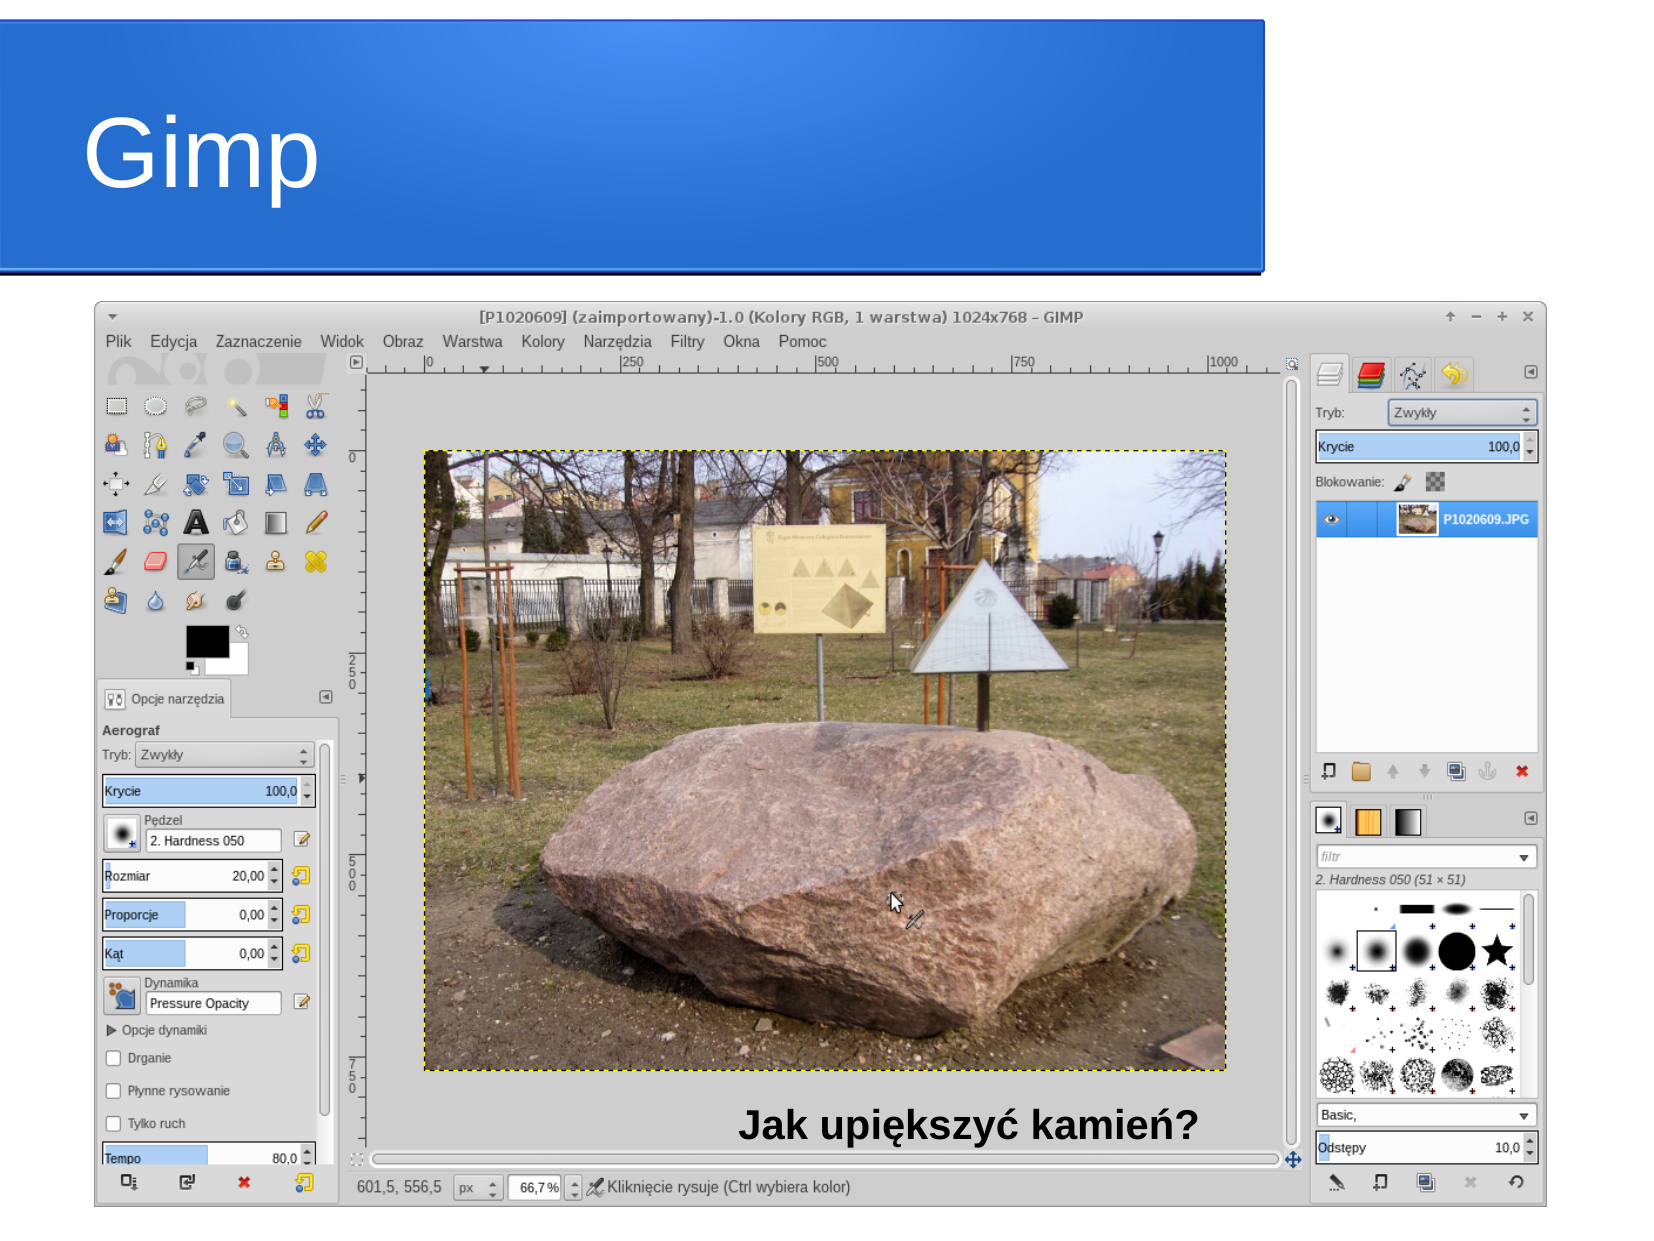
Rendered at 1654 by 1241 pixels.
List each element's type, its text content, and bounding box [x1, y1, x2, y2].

list Jak upiększyć kamień? [667, 1101, 1382, 1155]
picture [94, 301, 1547, 1207]
title Gimp [82, 49, 1250, 257]
